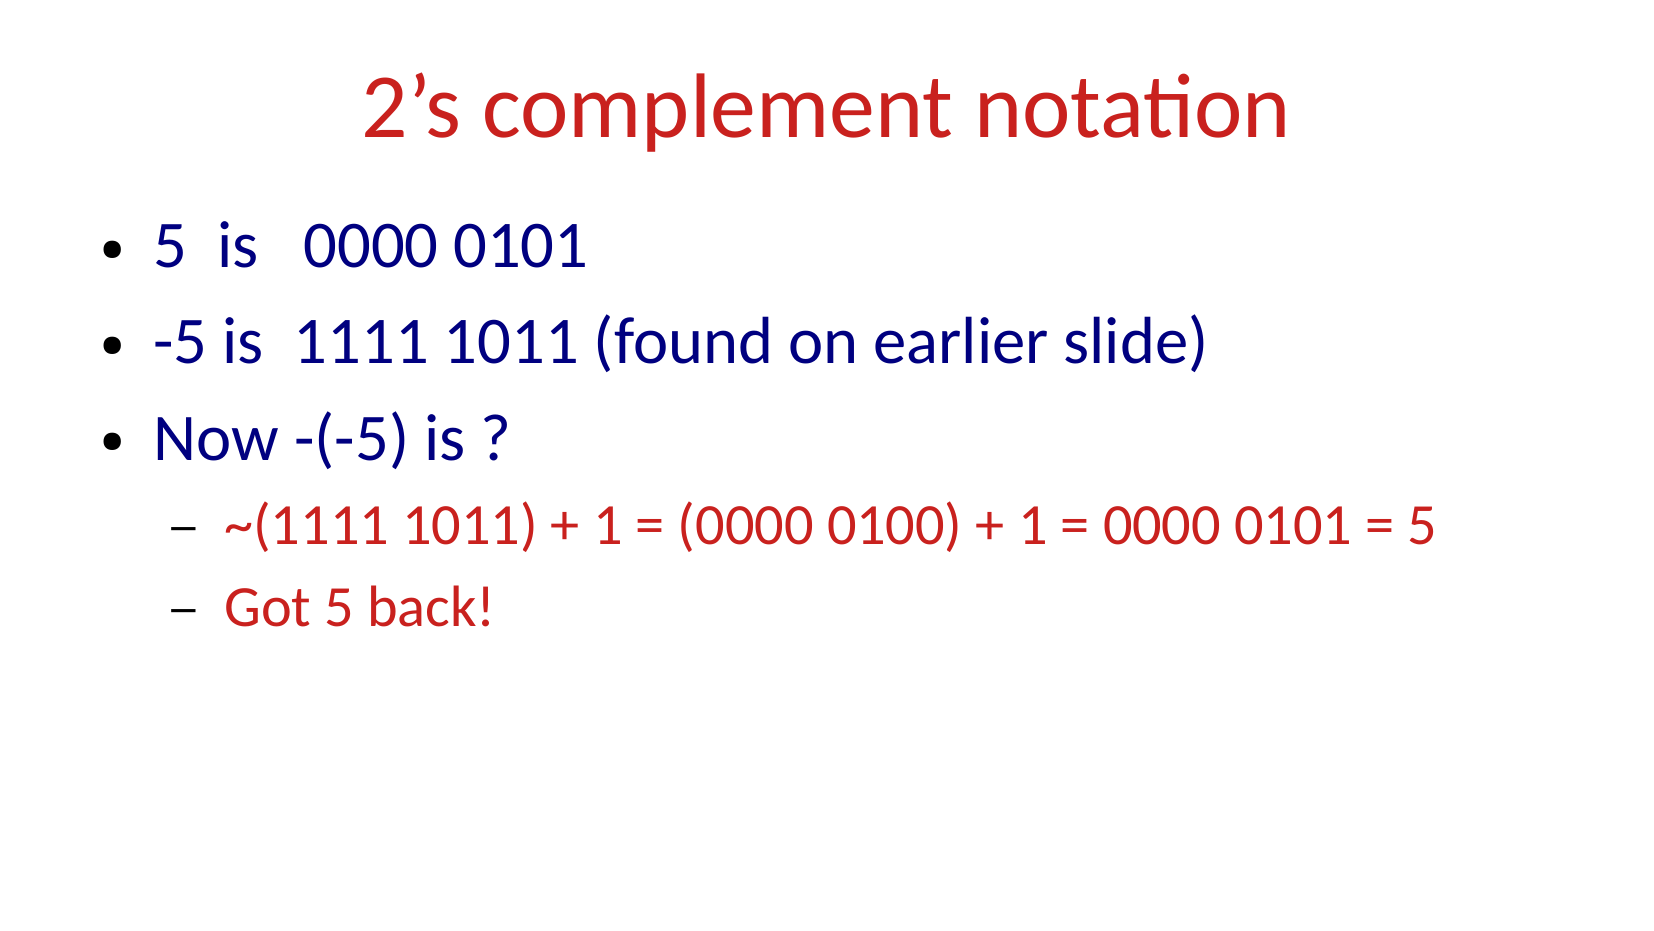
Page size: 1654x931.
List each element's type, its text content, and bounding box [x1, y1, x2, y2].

title 2’s complement notation [82, 37, 1571, 193]
list 5 is 0000 0101 -5 is 1111 1011 (found on earlier slide) Now -(-5) is ? ~(1111 1011) + 1 = (0000 0100) + 1 = 0000 0101 = 5 Got 5 back! [82, 217, 1571, 758]
